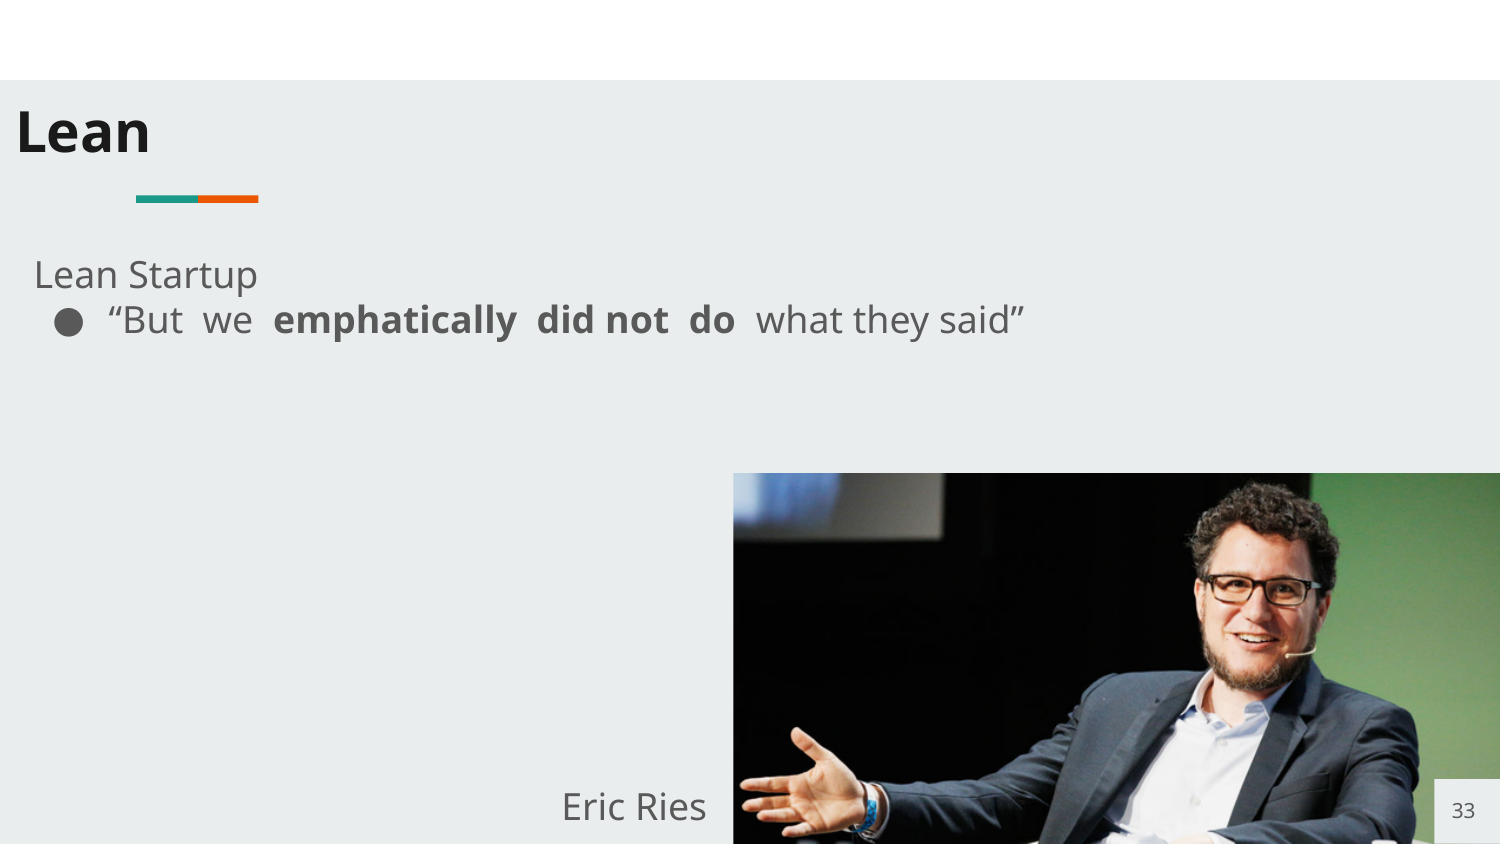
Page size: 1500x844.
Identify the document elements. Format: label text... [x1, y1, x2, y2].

text_box Eric Ries [546, 767, 734, 844]
subtitle Lean Startup “But we emphatically did not do what they said” [18, 235, 1466, 787]
text_box [1491, 779, 1500, 844]
title Lean [0, 80, 1101, 181]
slide_number <number> [1400, 779, 1491, 844]
picture [733, 473, 1500, 844]
